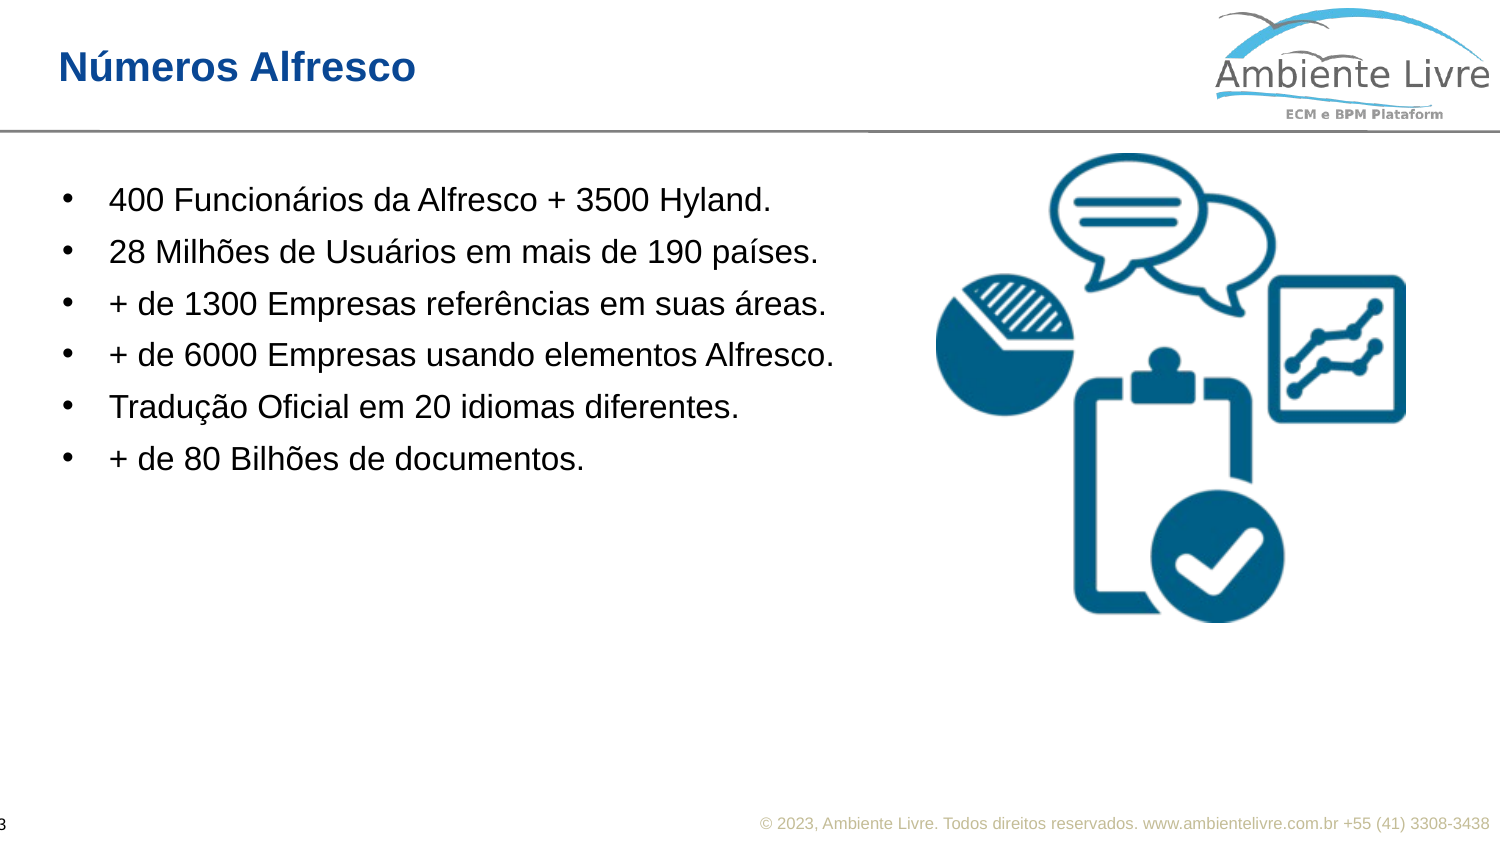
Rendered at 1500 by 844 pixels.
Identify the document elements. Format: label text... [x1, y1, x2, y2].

picture [1279, 287, 1395, 411]
picture [1215, 8, 1489, 119]
text_box 400 Funcionários da Alfresco + 3500 Hyland. 28 Milhões de Usuários em mais de 190 países. + de 1300 Empresas referências em suas áreas. + de 6000 Empresas usando elementos Alfresco. Tradução Oficial em 20 idiomas diferentes. + de 80 Bilhões de documentos. [47, 170, 936, 527]
picture [936, 153, 1406, 623]
picture [1154, 202, 1268, 307]
title Números Alfresco [43, 8, 1127, 129]
picture [1175, 528, 1264, 596]
